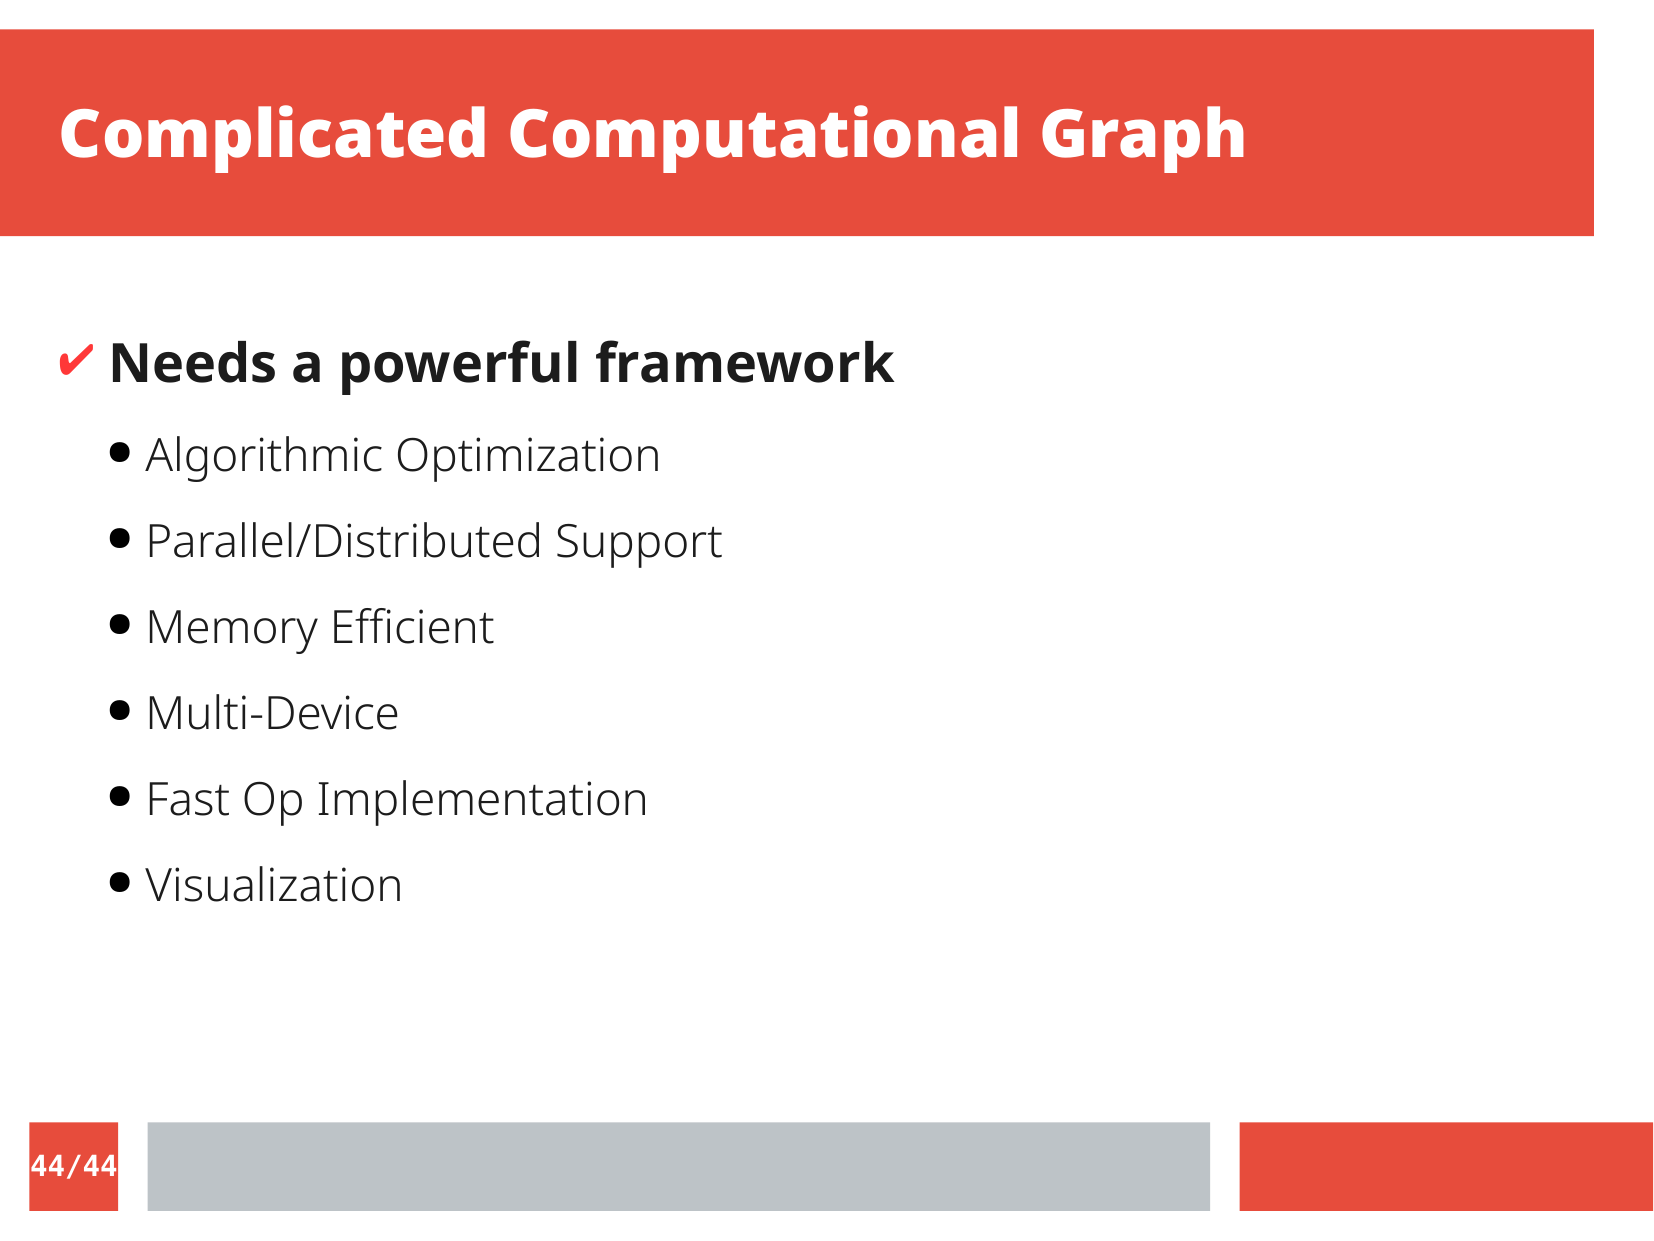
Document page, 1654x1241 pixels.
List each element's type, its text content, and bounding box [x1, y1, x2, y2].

title Complicated Computational Graph [58, 90, 1594, 178]
list Needs a powerful framework Algorithmic Optimization Parallel/Distributed Support Memory Efficient Multi-Device Fast Op Implementation Visualization [58, 324, 1565, 1093]
